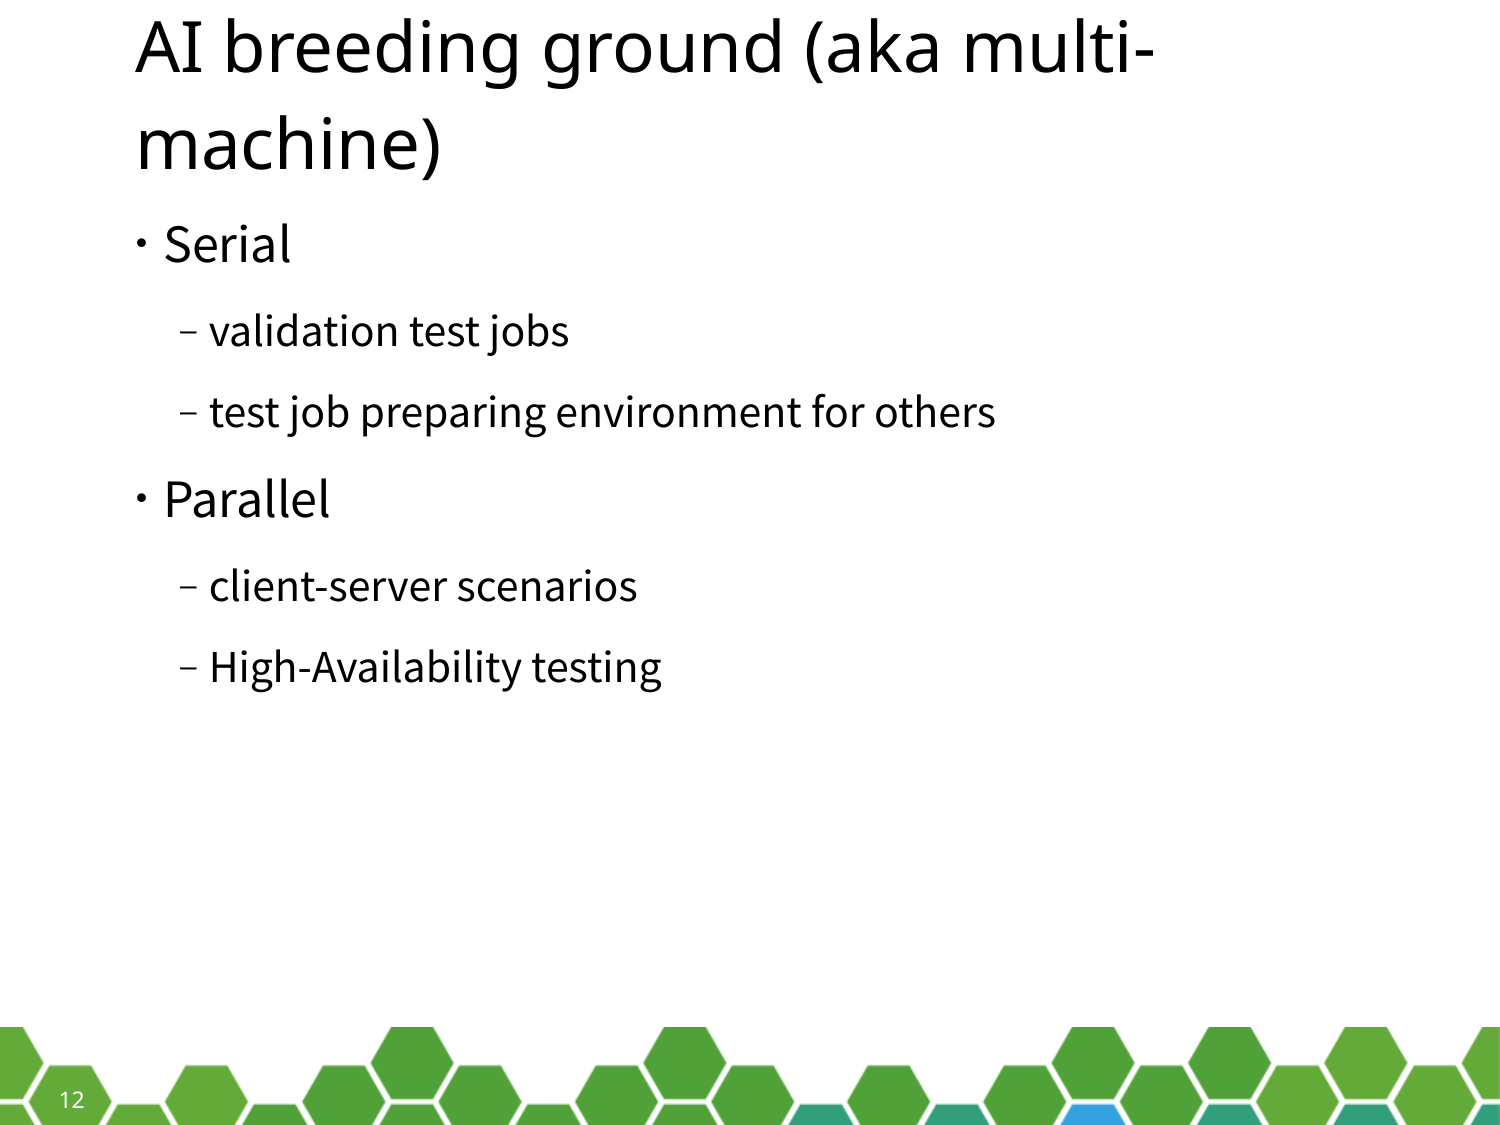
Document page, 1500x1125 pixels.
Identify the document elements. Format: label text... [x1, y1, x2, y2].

list Serial validation test jobs test job preparing environment for others Parallel client-server scenarios High-Availability testing [135, 208, 1372, 862]
title AI breeding ground (aka multi-machine) [135, 12, 1372, 175]
picture [0, 1027, 1500, 1125]
